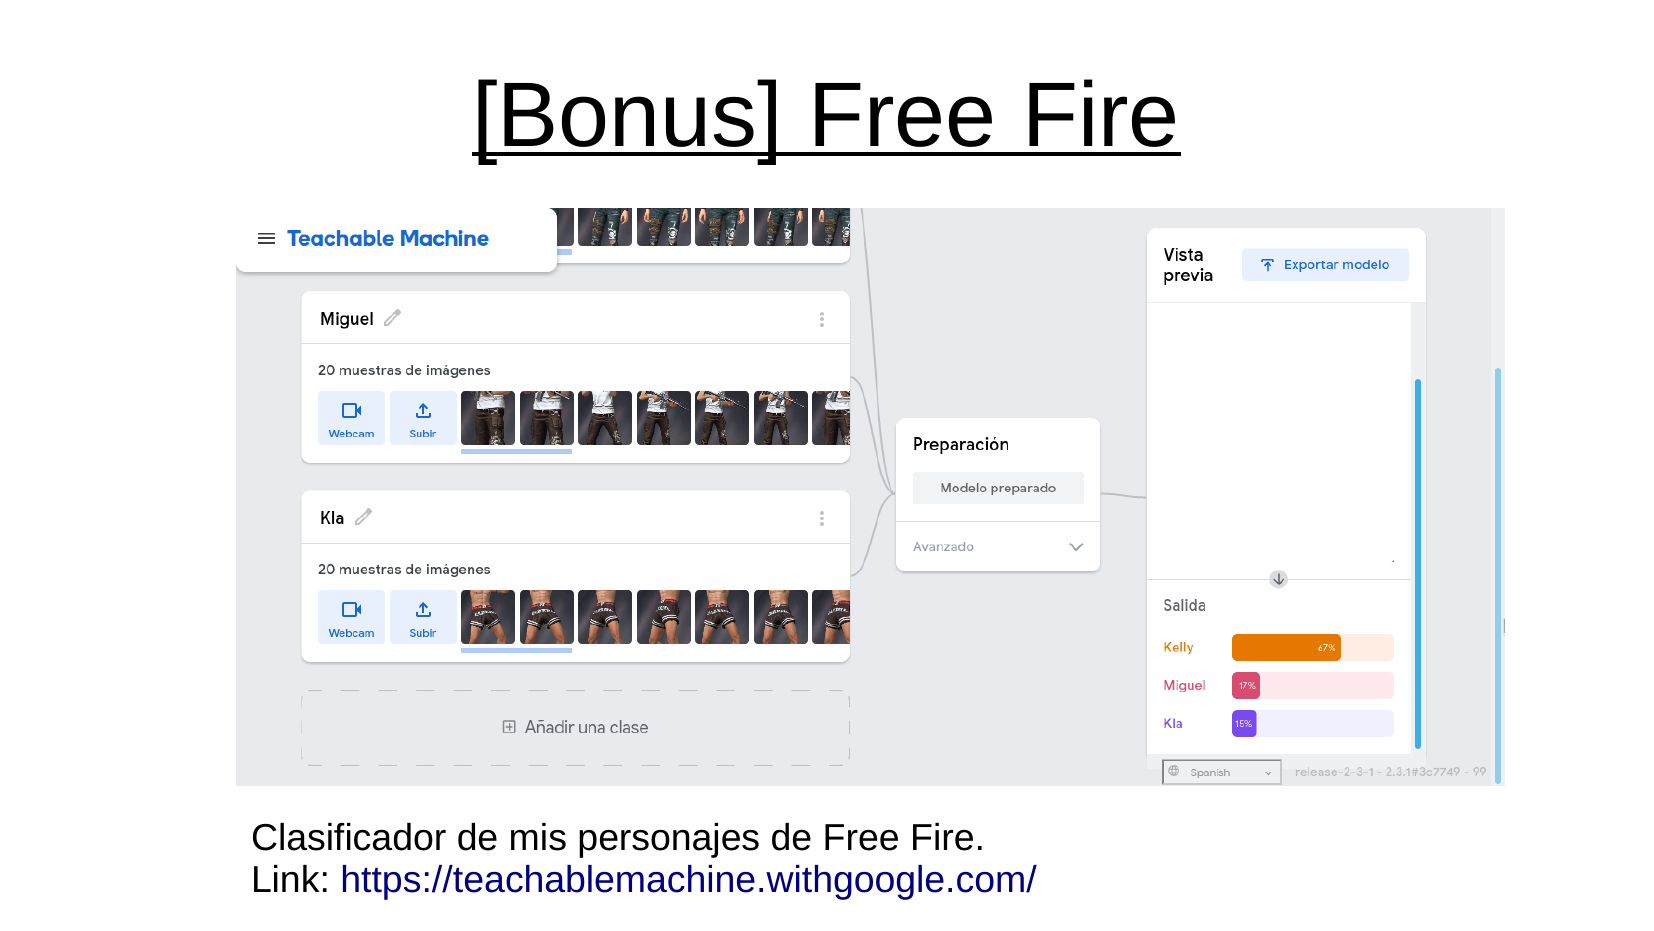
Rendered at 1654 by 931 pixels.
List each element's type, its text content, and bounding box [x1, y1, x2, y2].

title [Bonus] Free Fire [82, 37, 1571, 193]
text_box Clasificador de mis personajes de Free Fire. Link: https://teachablemachine.withgoogle.com/ [236, 809, 1506, 908]
picture [236, 208, 1505, 786]
